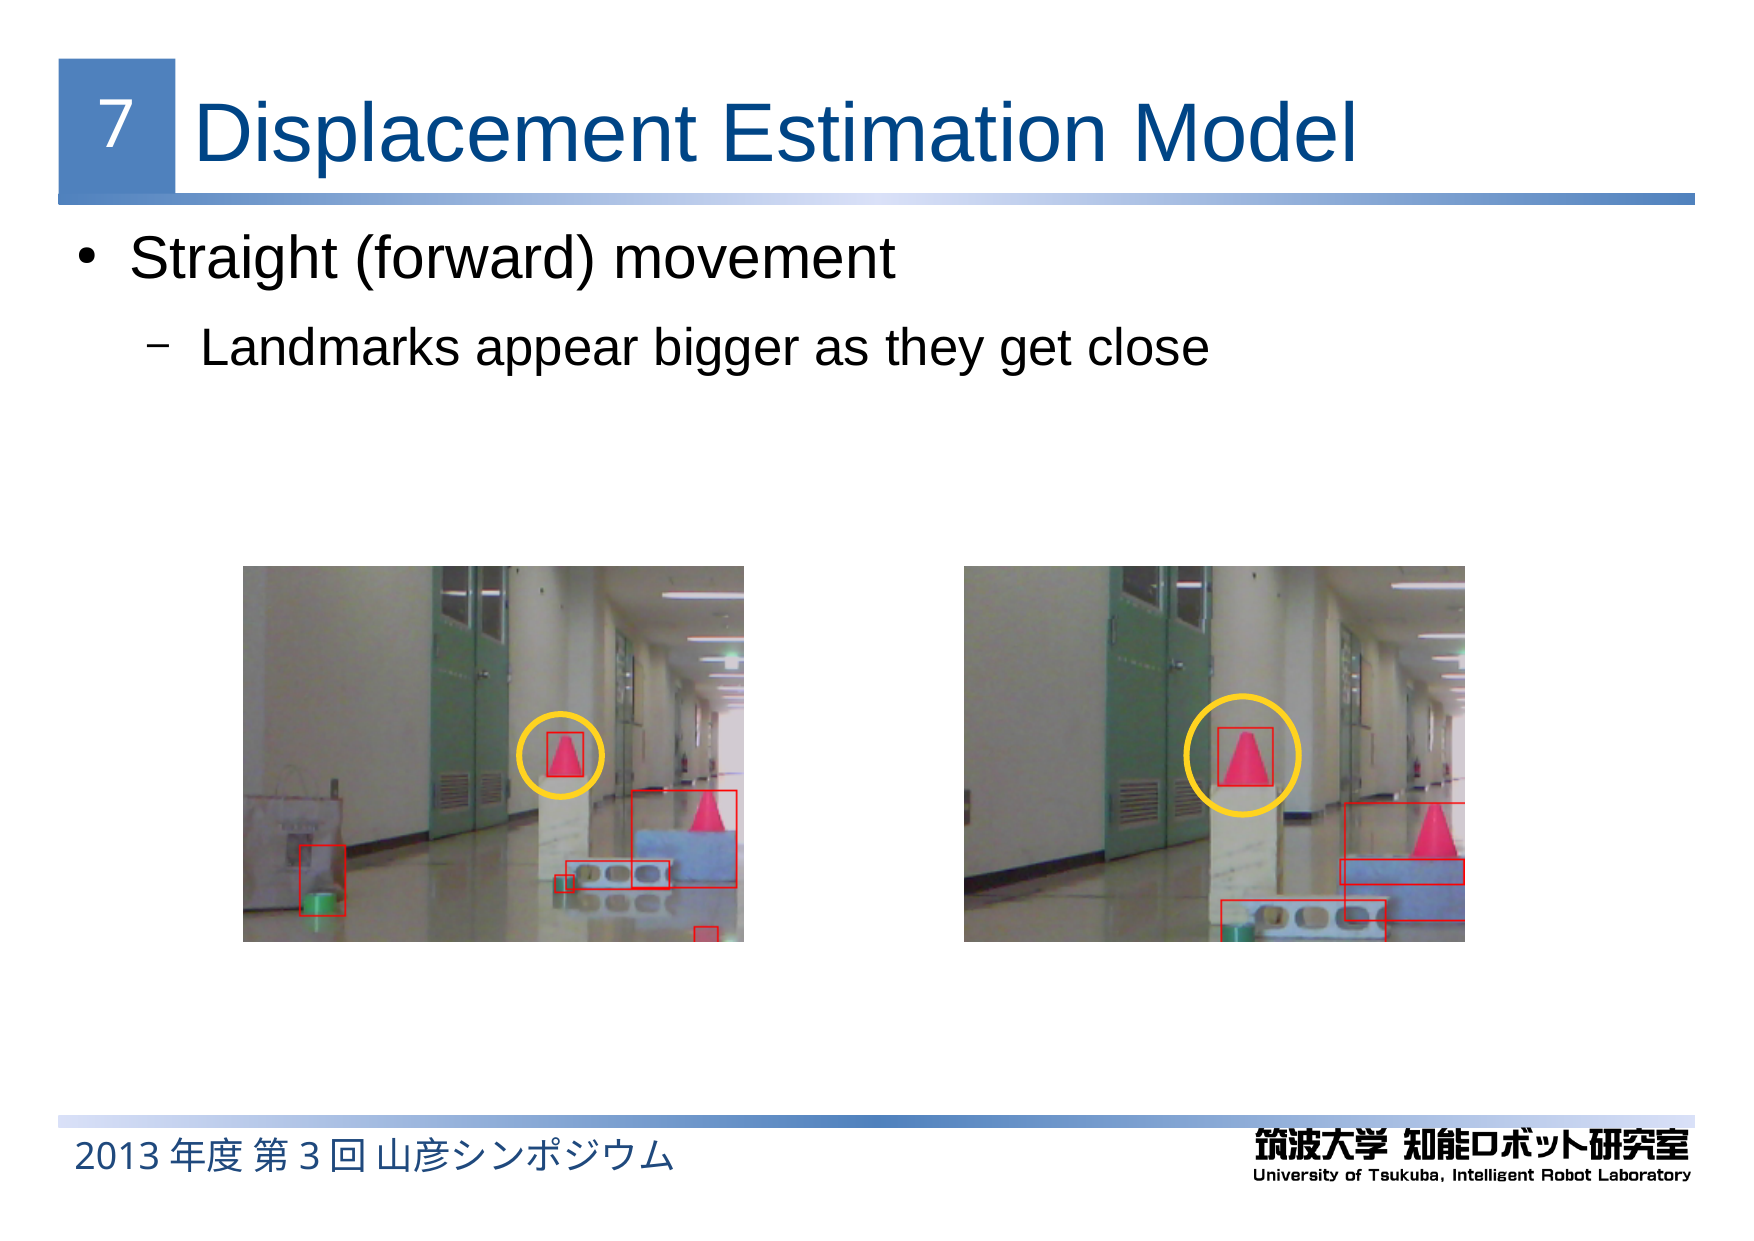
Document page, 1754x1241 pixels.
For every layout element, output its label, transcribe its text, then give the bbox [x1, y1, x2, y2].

picture [1252, 1127, 1691, 1182]
list Straight (forward) movement Landmarks appear bigger as they get close [58, 223, 1696, 449]
title Displacement Estimation Model [193, 61, 1651, 205]
picture [243, 566, 744, 942]
picture [964, 566, 1465, 942]
